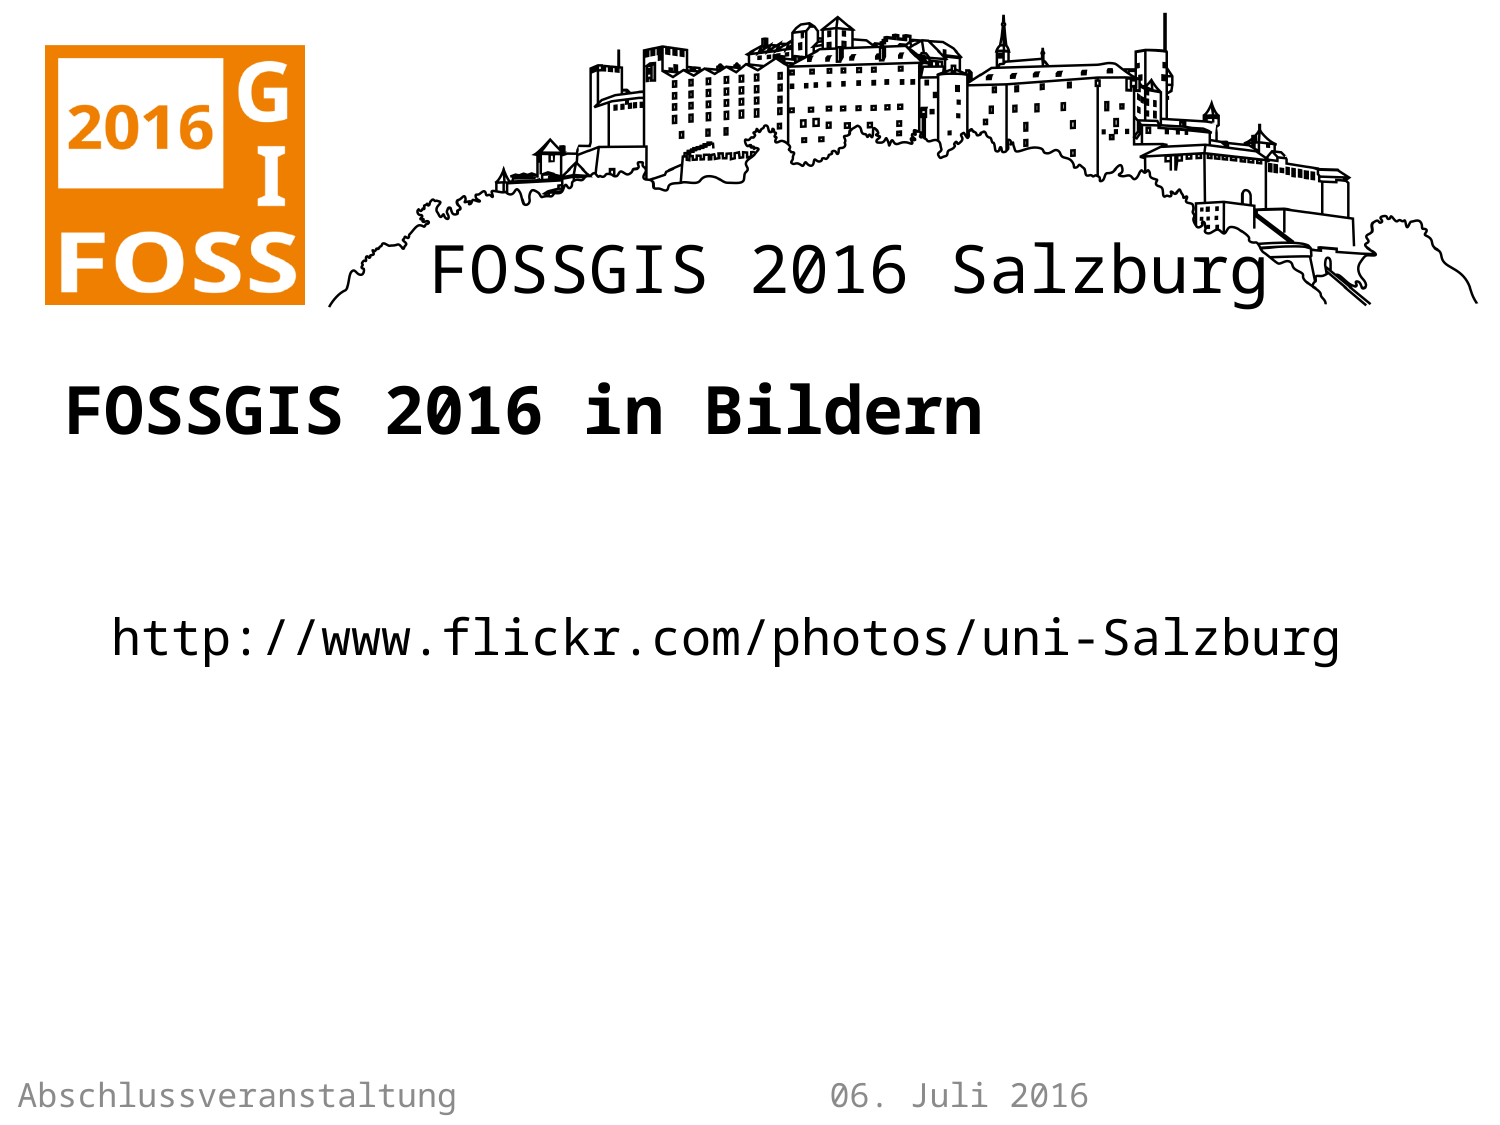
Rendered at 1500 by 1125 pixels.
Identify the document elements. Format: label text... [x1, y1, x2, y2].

text_box http://www.flickr.com/photos/uni-Salzburg [96, 597, 1357, 681]
picture [45, 45, 305, 306]
text_box FOSSGIS 2016 in Bildern [49, 360, 1000, 455]
title FOSSGIS 2016 Salzburg [300, 196, 1399, 339]
picture [327, 12, 1500, 327]
subtitle Abschlussveranstaltung 06. Juli 2016 [2, 1046, 1500, 1125]
